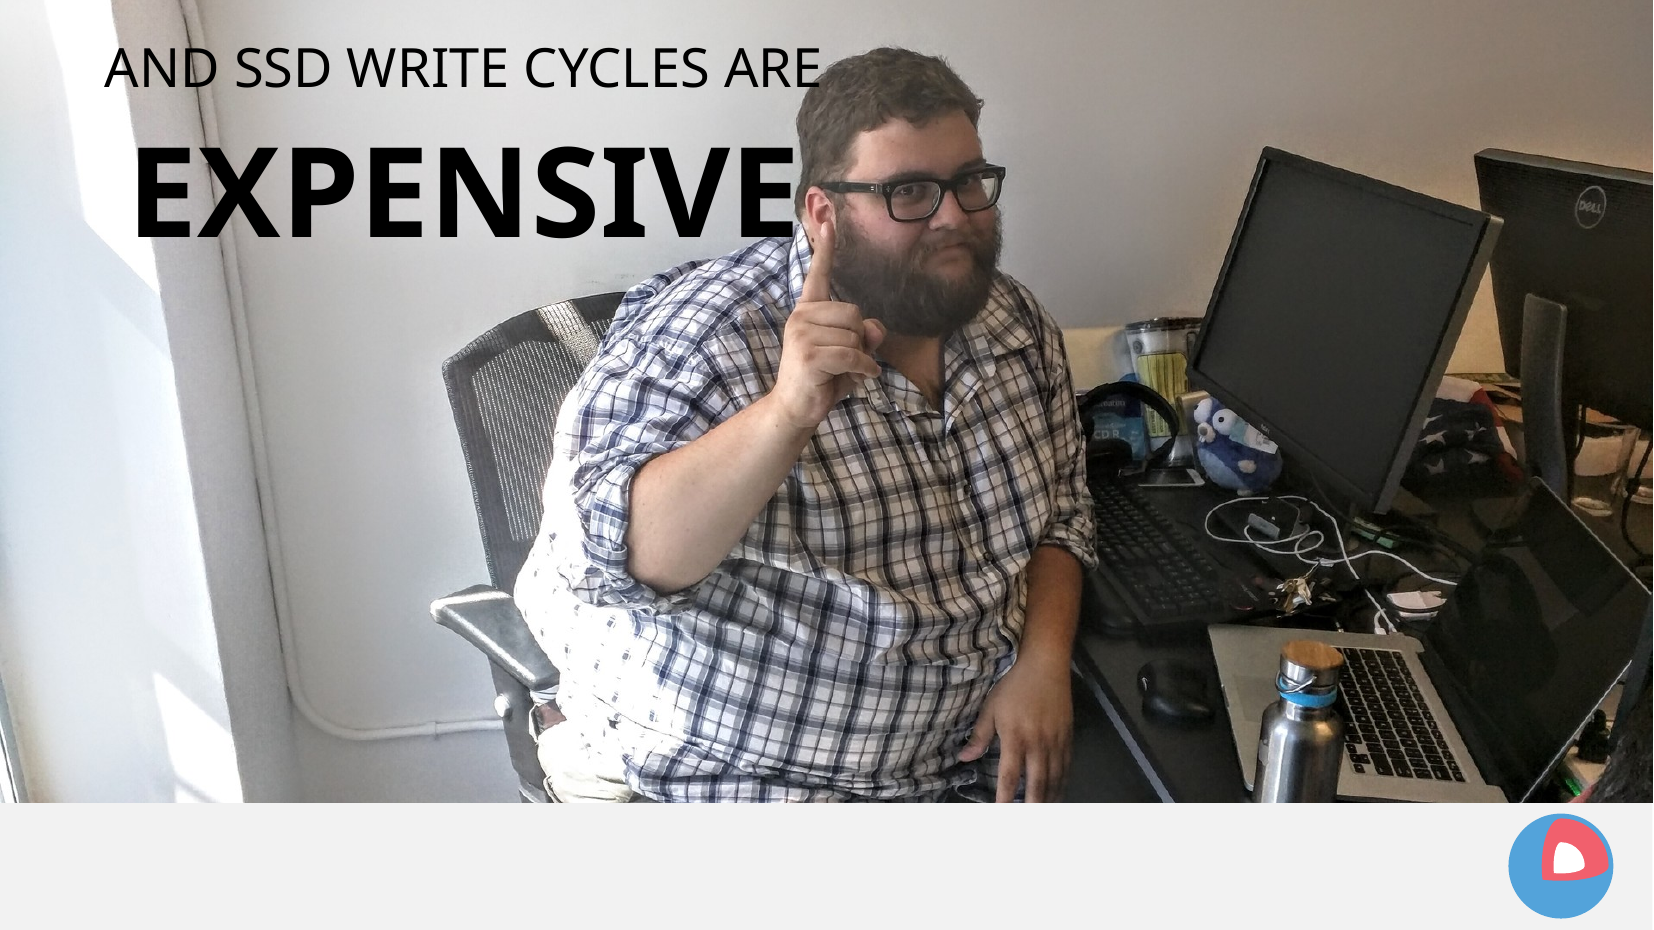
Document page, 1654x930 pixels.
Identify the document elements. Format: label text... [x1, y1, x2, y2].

picture [0, 0, 1653, 803]
text_box AND SSD WRITE CYCLES ARE EXPENSIVE [90, 22, 758, 263]
